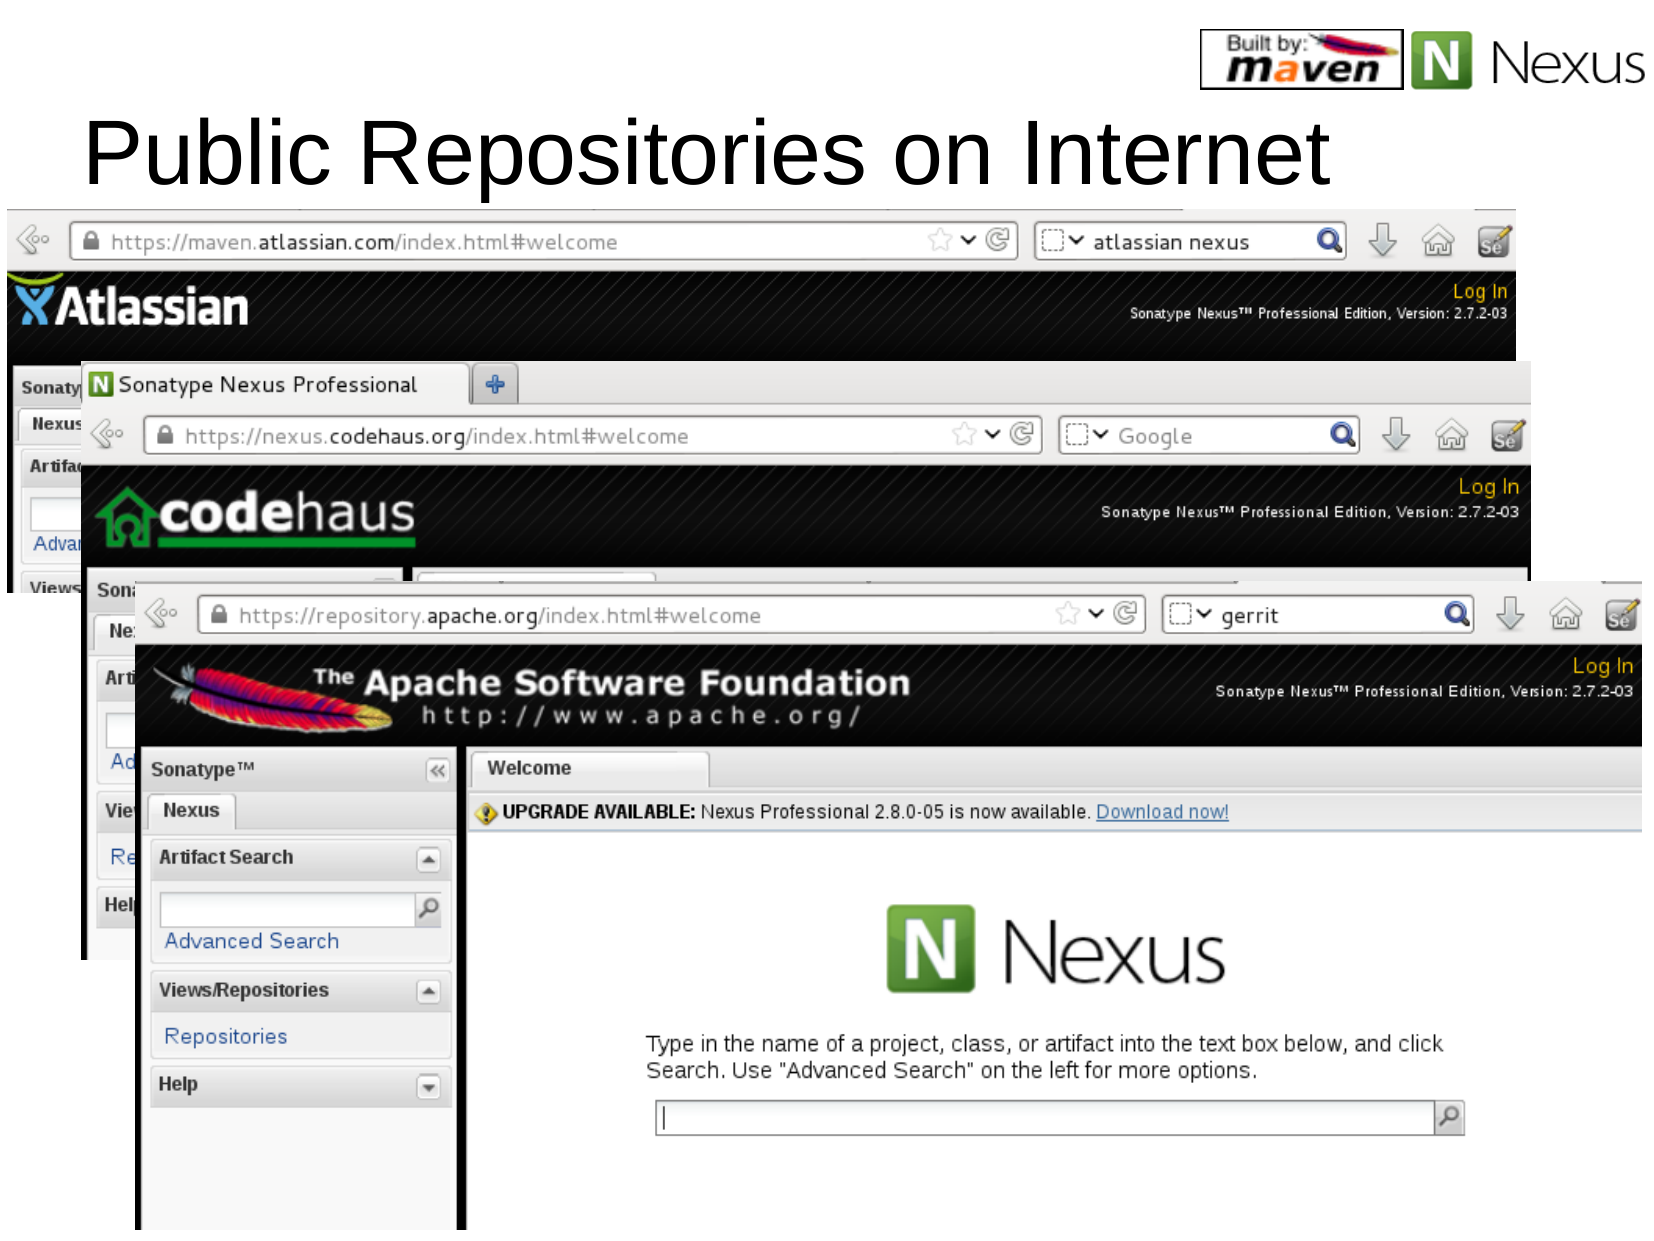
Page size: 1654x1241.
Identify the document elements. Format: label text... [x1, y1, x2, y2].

picture [1410, 29, 1646, 91]
picture [7, 209, 1642, 1231]
picture [1200, 29, 1404, 91]
title Public Repositories on Internet [82, 49, 1571, 257]
